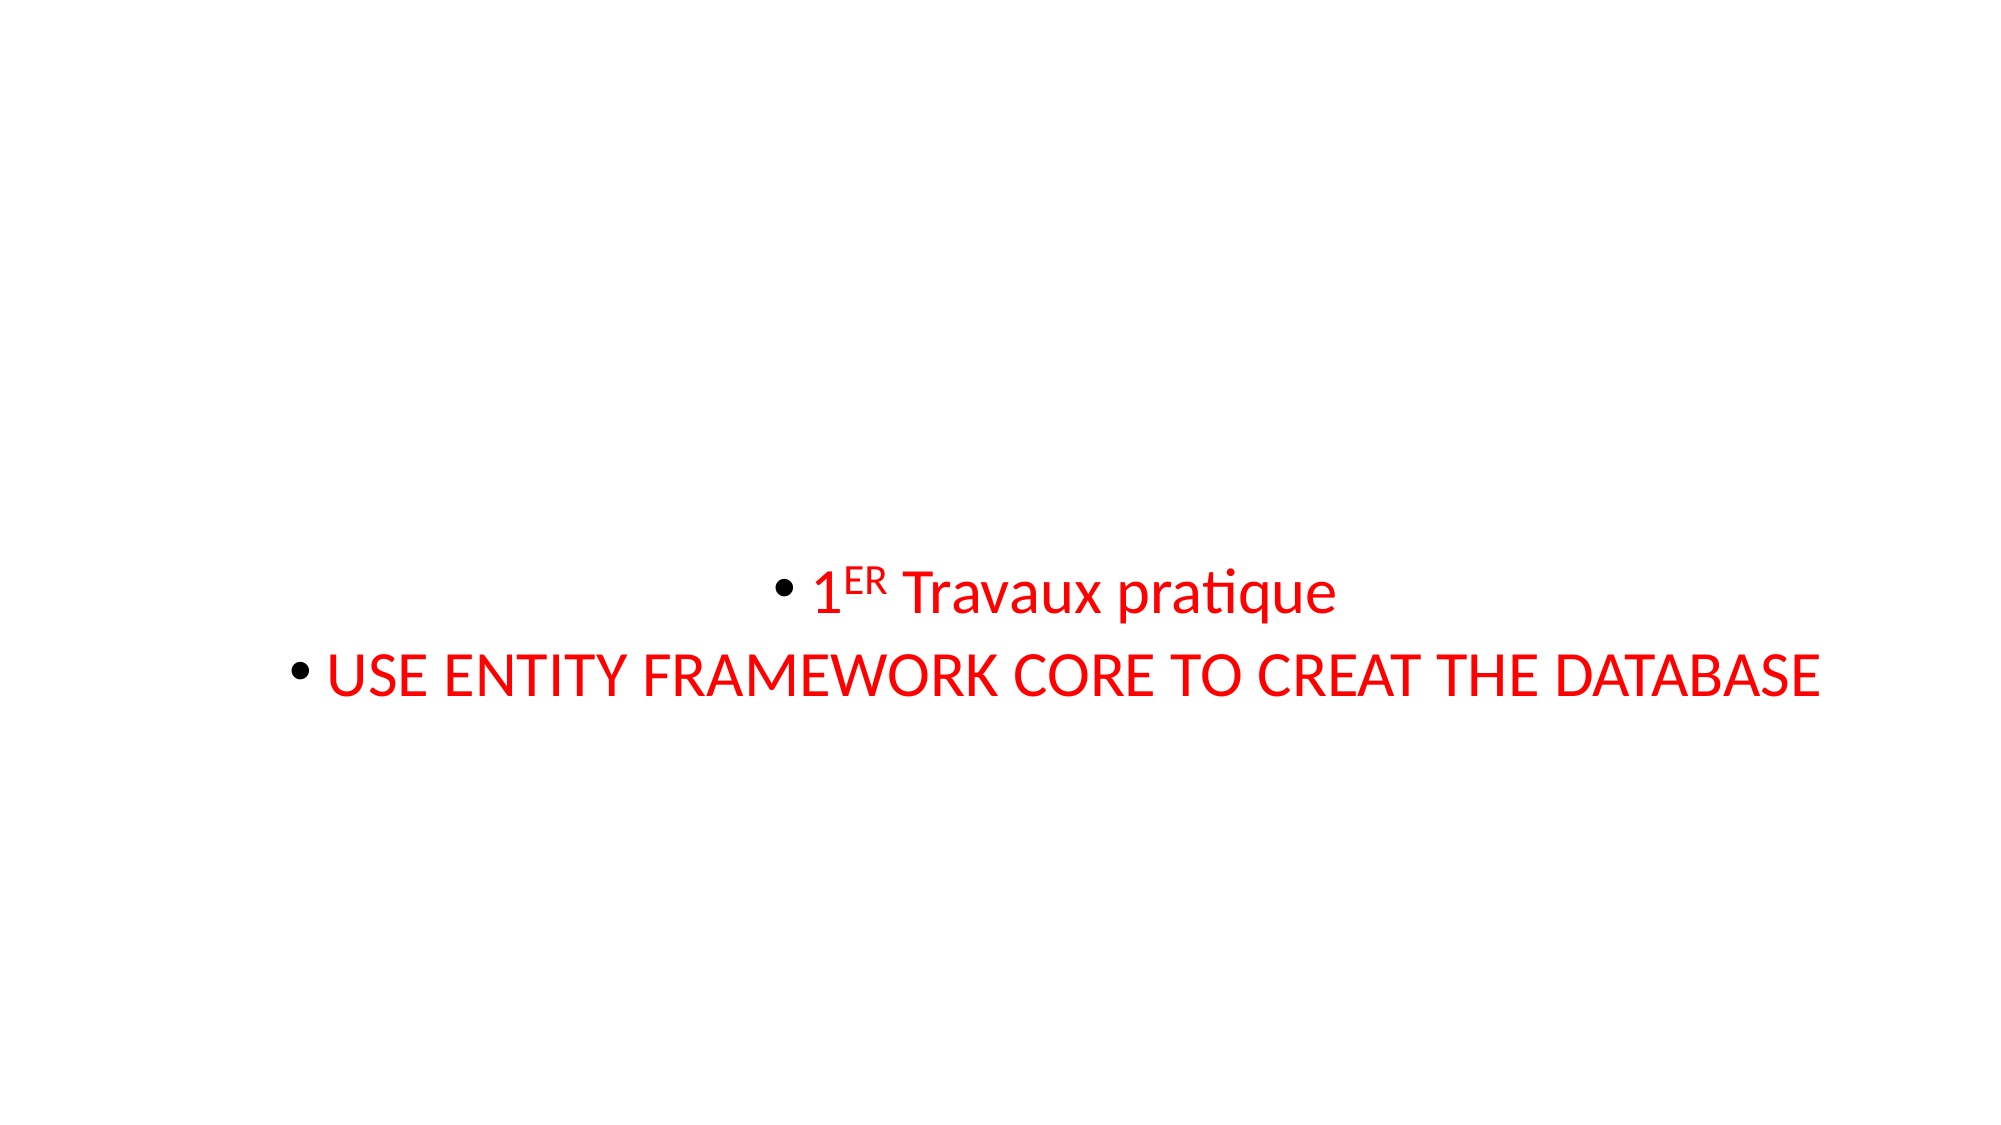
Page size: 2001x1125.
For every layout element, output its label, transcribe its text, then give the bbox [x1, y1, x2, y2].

list 1ER Travaux pratique USE ENTITY FRAMEWORK CORE TO CREAT THE DATABASE [243, 556, 1869, 736]
